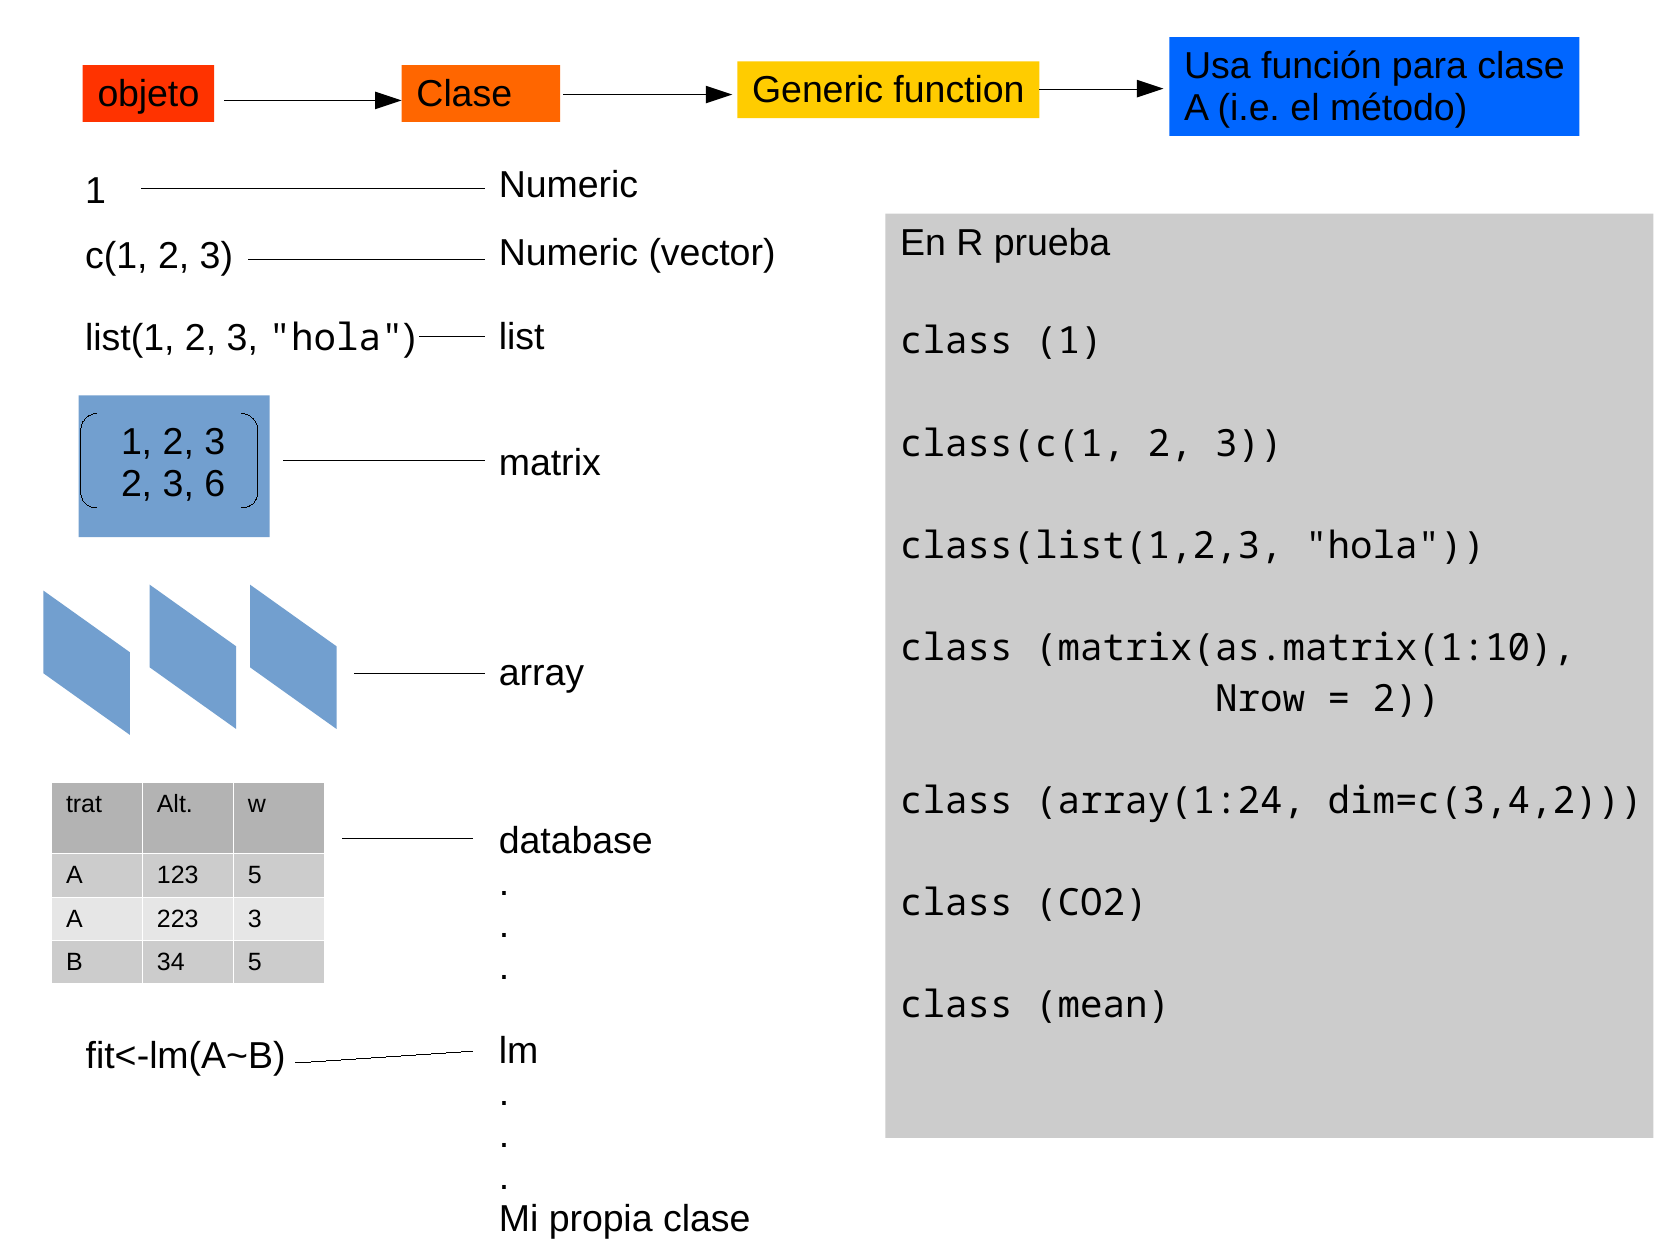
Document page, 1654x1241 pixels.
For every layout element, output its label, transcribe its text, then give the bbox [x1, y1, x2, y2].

text_box 1, 2, 3 2, 3, 6 [106, 413, 241, 513]
text_box [78, 395, 270, 538]
table_cell A [52, 898, 142, 940]
text_box [43, 590, 130, 735]
text_box 1 [70, 161, 249, 219]
text_box fit<-lm(A~B) [70, 1027, 301, 1085]
text_box list(1, 2, 3, "hola") [70, 303, 432, 368]
table_header Alt. [143, 783, 233, 853]
text_box c(1, 2, 3) [70, 226, 249, 284]
text_box Usa función para clase A (i.e. el método) [1169, 37, 1580, 136]
table_cell A [52, 854, 142, 897]
text_box Numeric (vector) list matrix array database . . . lm . . . Mi propia clase [484, 224, 791, 1241]
table_cell 5 [234, 854, 324, 897]
text_box [149, 584, 237, 729]
table_cell 223 [143, 898, 233, 940]
text_box Generic function [737, 61, 1040, 119]
text_box objeto [82, 65, 215, 122]
text_box Numeric [484, 155, 664, 213]
table_cell 34 [143, 941, 233, 983]
table_cell 123 [143, 854, 233, 897]
text_box [250, 584, 337, 729]
table_cell 5 [234, 941, 324, 983]
table_header trat [52, 783, 142, 853]
text_box Clase [401, 65, 561, 122]
table_cell 3 [234, 898, 324, 940]
table_cell B [52, 941, 142, 983]
table_header w [234, 783, 324, 853]
text_box En R prueba class (1) class(c(1, 2, 3)) class(list(1,2,3, "hola")) class (matrix(as.matrix(1:10), Nrow = 2)) class (array(1:24, dim=c(3,4,2))) class (CO2) class (mean) [885, 213, 1654, 998]
